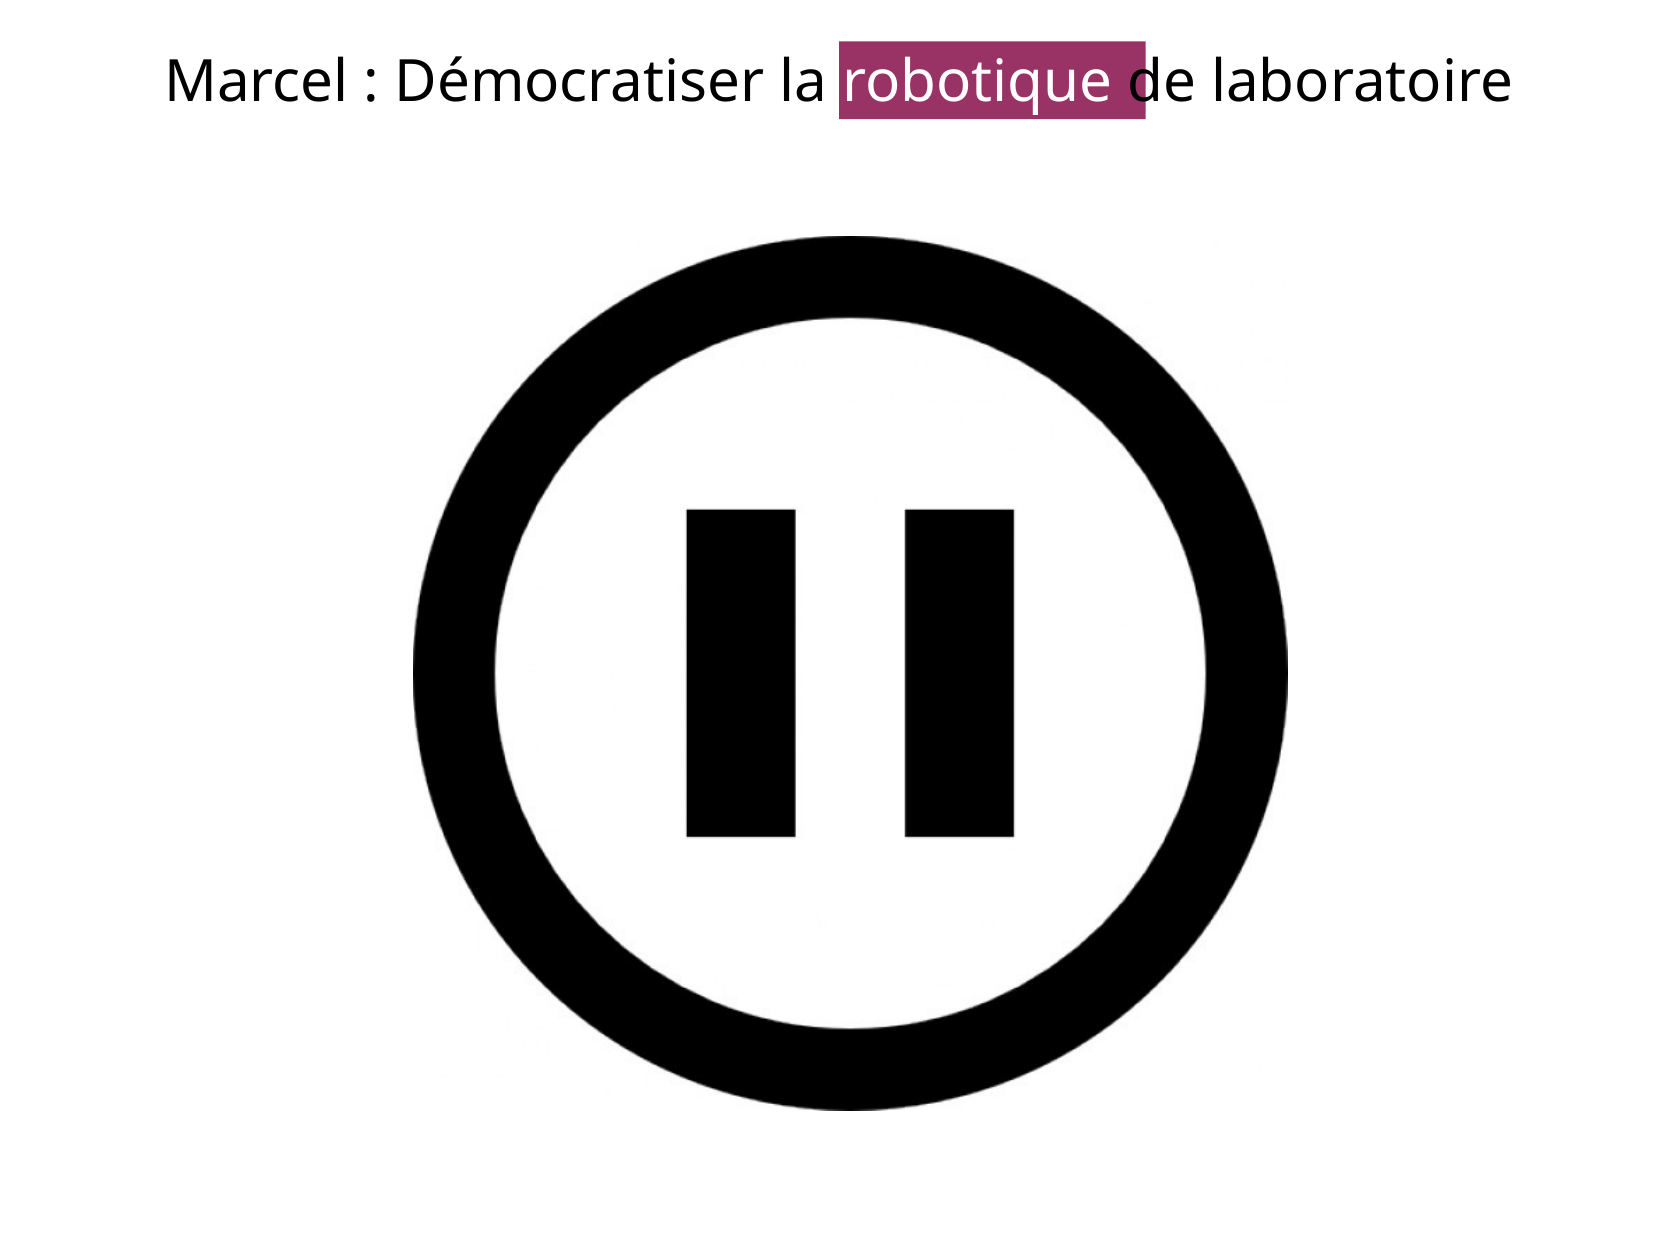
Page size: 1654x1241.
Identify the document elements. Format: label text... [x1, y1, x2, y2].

picture [413, 236, 1288, 1111]
title Marcel : Démocratiser la robotique de laboratoire [94, 1, 1583, 157]
